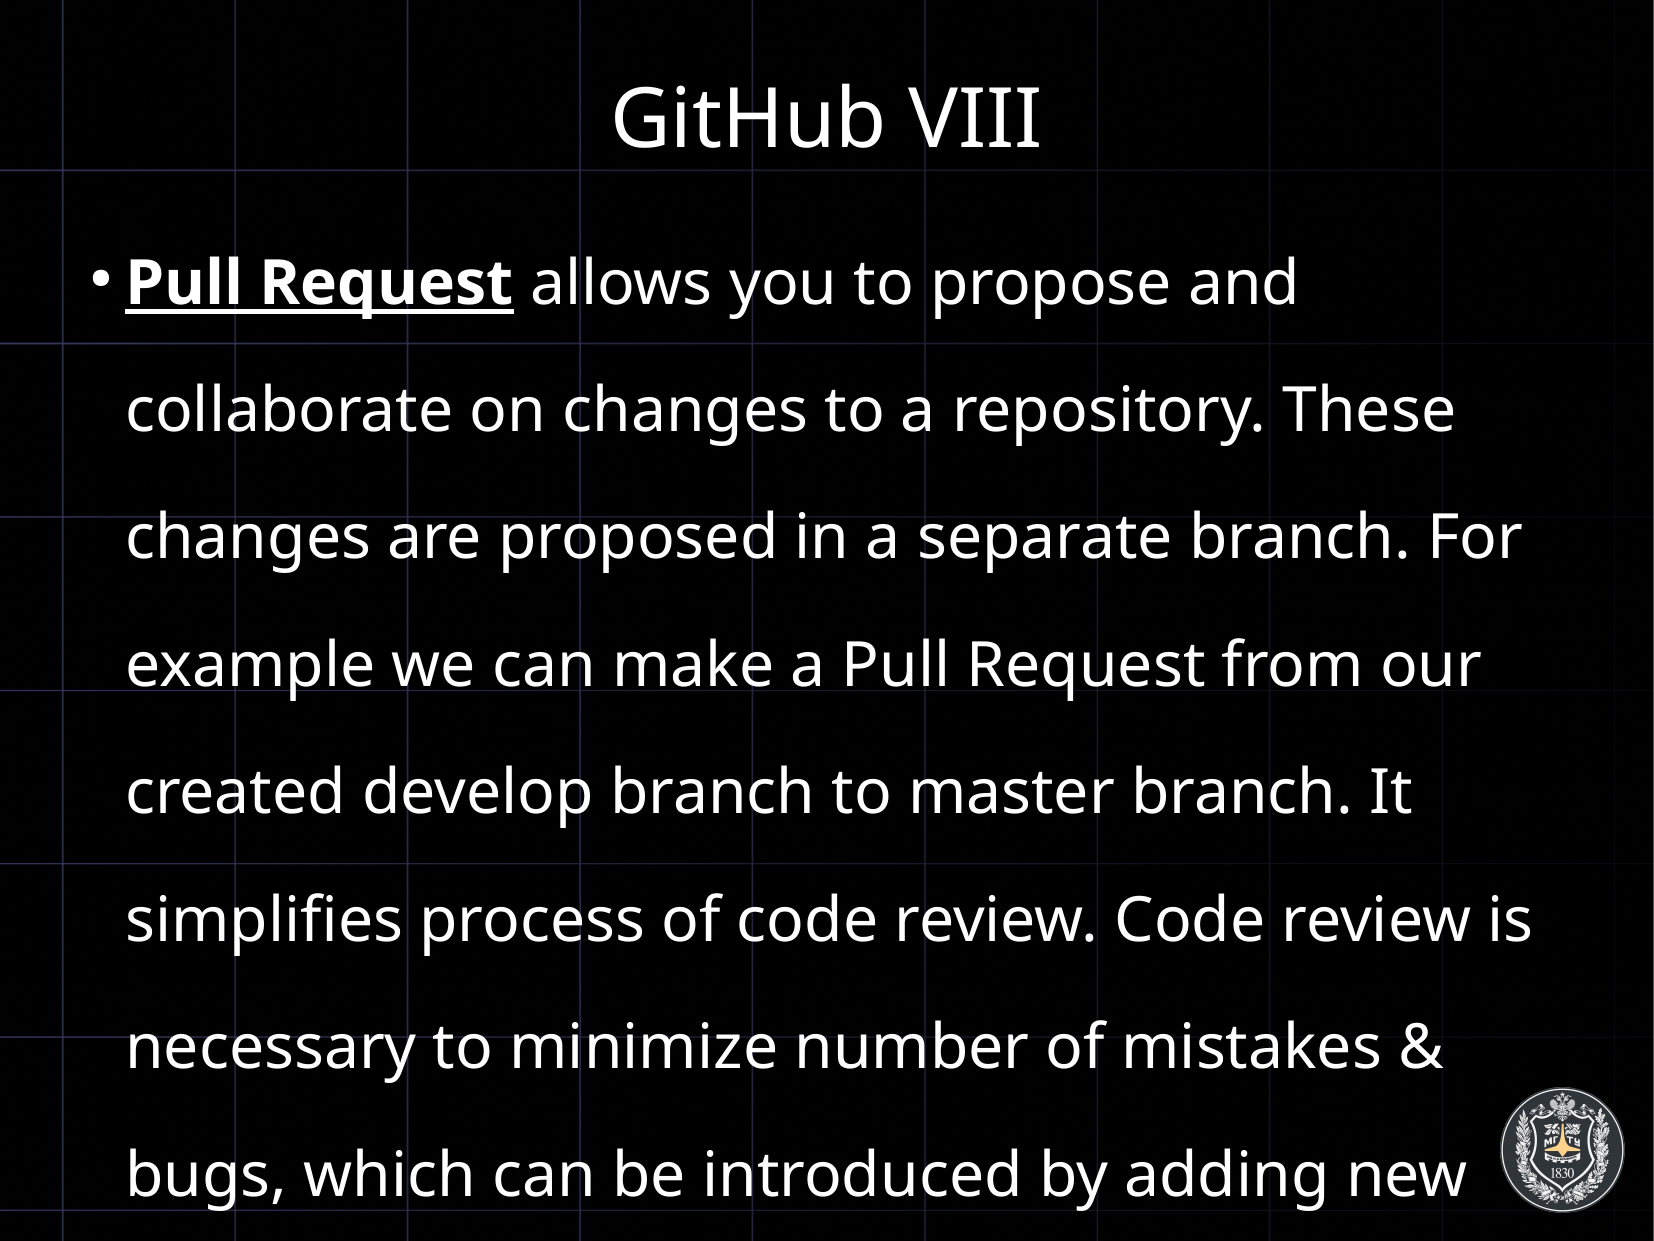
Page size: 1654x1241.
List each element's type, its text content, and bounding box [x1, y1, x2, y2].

title GitHub VIII [82, 37, 1571, 187]
text_box Pull Request allows you to propose and collaborate on changes to a repository. These changes are proposed in a separate branch. For example we can make a Pull Request from our created develop branch to master branch. It simplifies process of code review. Code review is necessary to minimize number of mistakes & bugs, which can be introduced by adding new code and features to project. Pull Requests are often used together with branch protection. [75, 187, 1576, 1234]
picture [0, 0, 1654, 1241]
